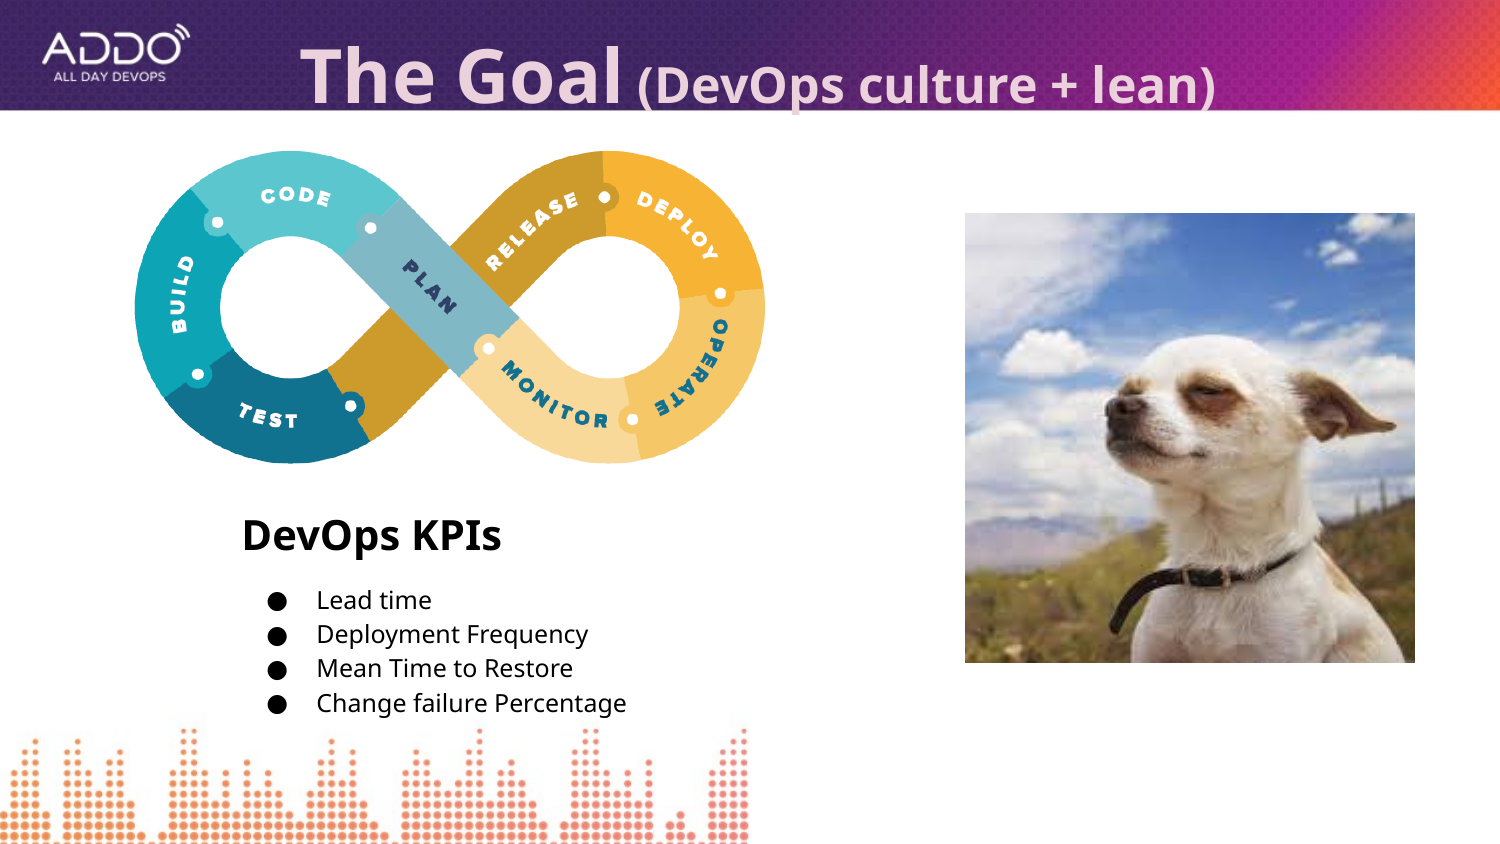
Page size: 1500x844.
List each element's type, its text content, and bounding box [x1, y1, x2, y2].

text_box DevOps KPIs Lead time Deployment Frequency Mean Time to Restore Change failure Percentage [226, 486, 662, 739]
text_box The Goal (DevOps culture + lean) [894, 0, 1349, 116]
picture [0, 0, 1500, 844]
